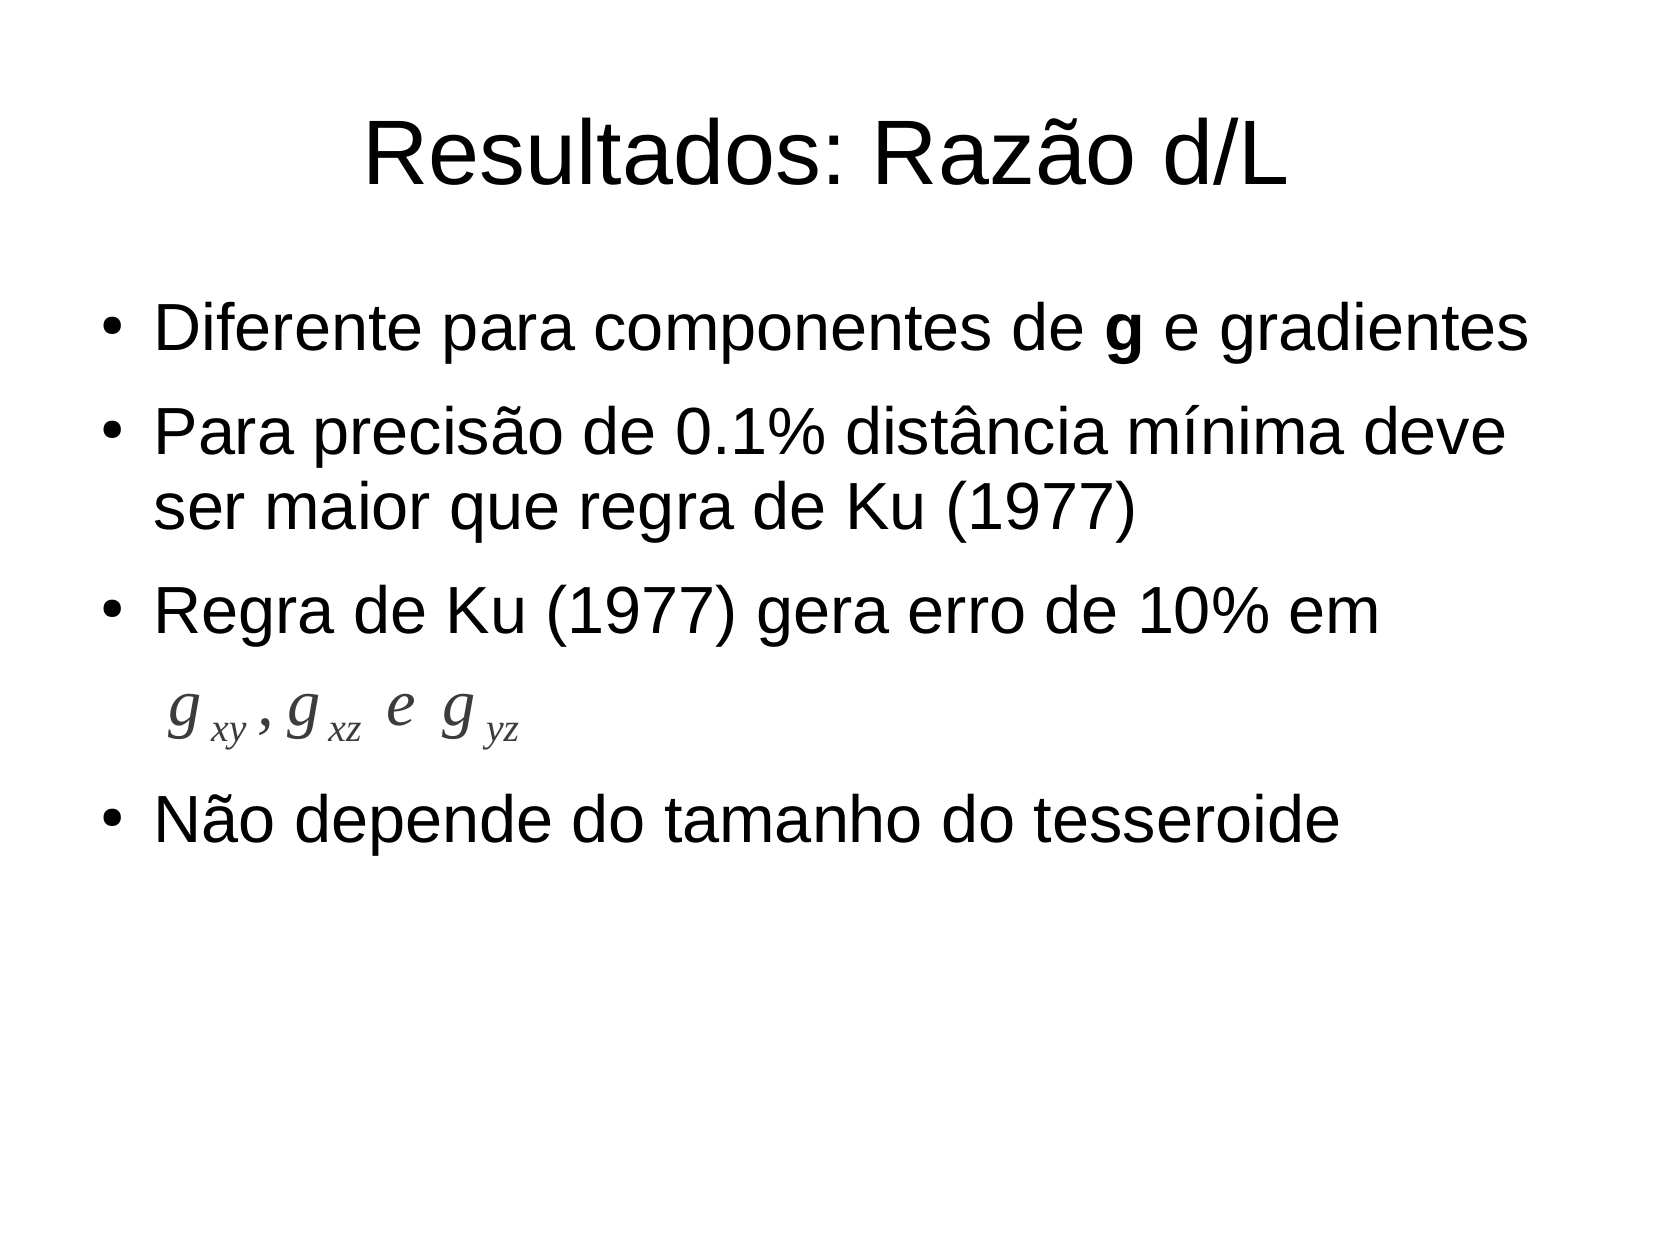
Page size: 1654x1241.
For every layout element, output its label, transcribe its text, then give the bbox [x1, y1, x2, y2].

chart [158, 666, 528, 750]
title Resultados: Razão d/L [82, 49, 1571, 257]
list Diferente para componentes de g e gradientes Para precisão de 0.1% distância mínima deve ser maior que regra de Ku (1977) Regra de Ku (1977) gera erro de 10% em Não depende do tamanho do tesseroide [82, 290, 1538, 1010]
